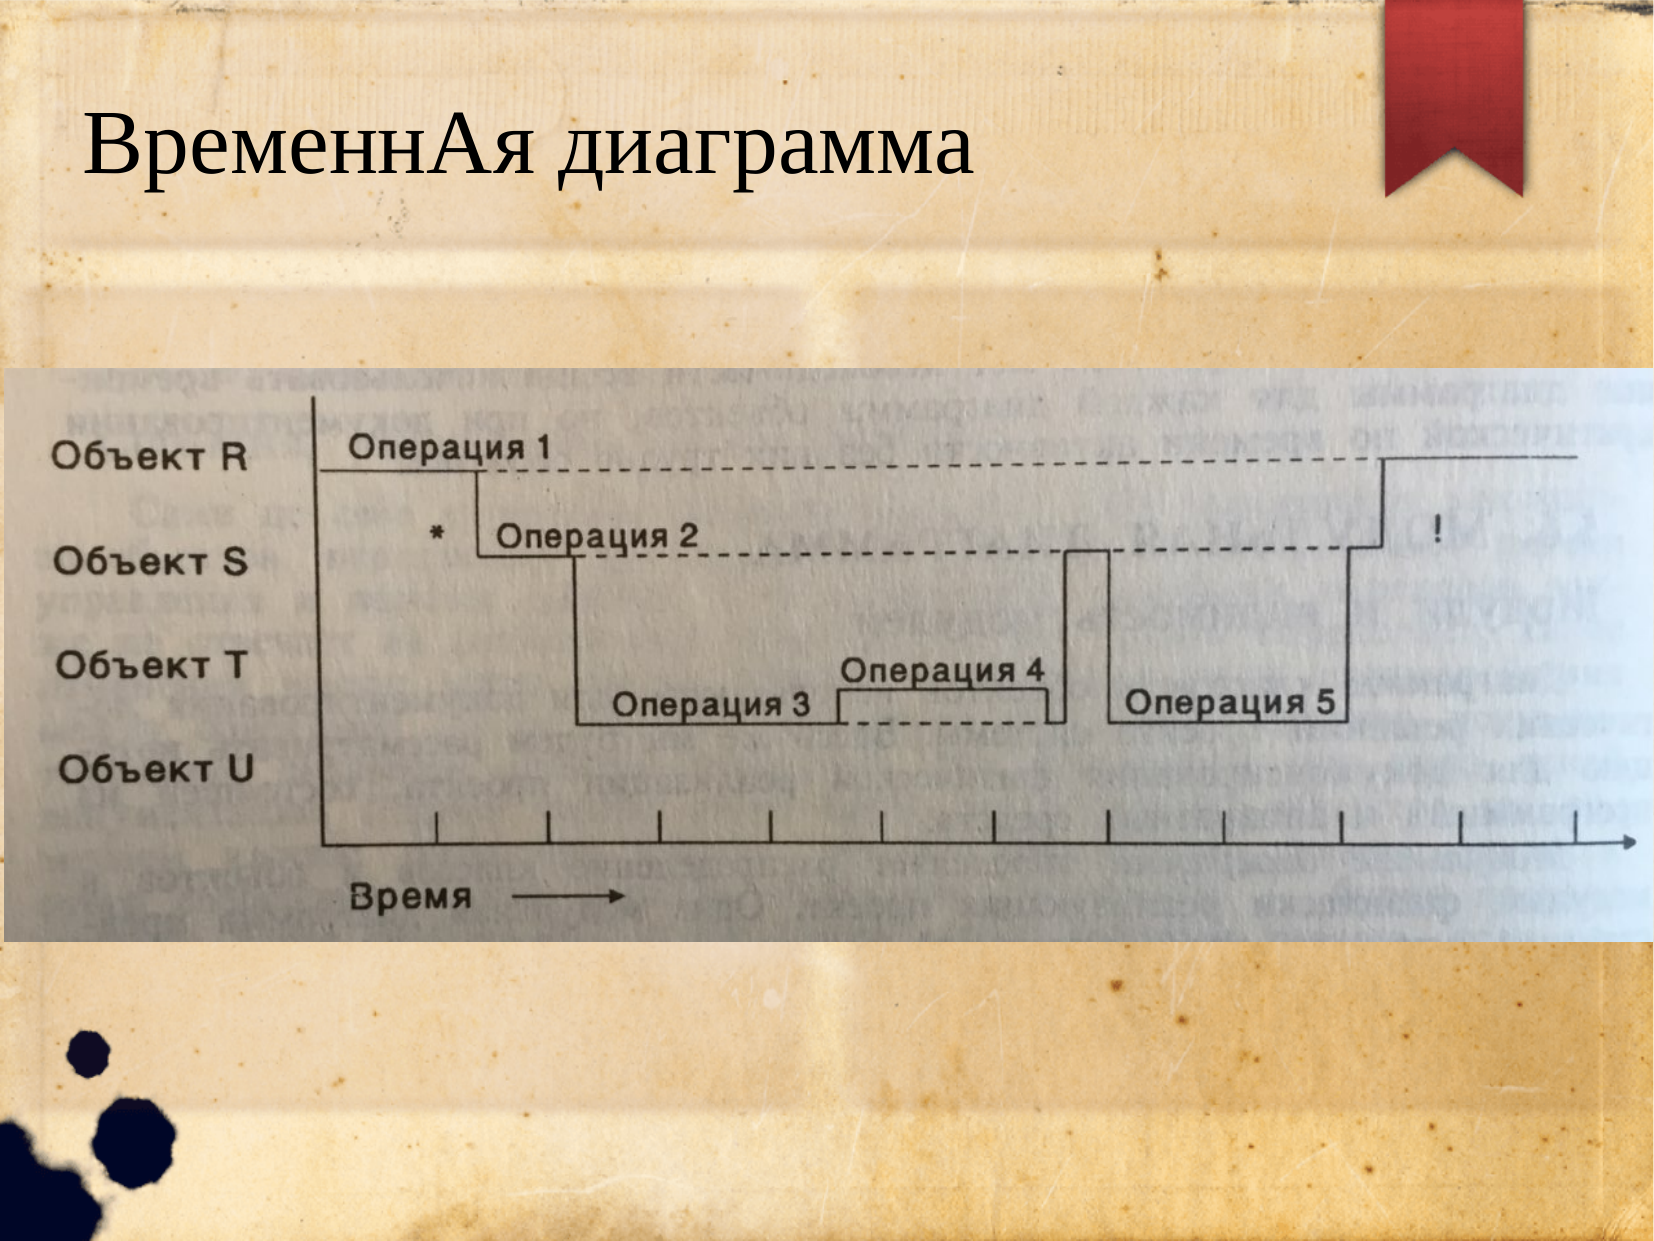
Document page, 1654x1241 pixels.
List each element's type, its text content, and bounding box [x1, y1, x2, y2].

picture [0, 0, 1654, 1241]
title ВременнАя диаграмма [82, 49, 1347, 237]
